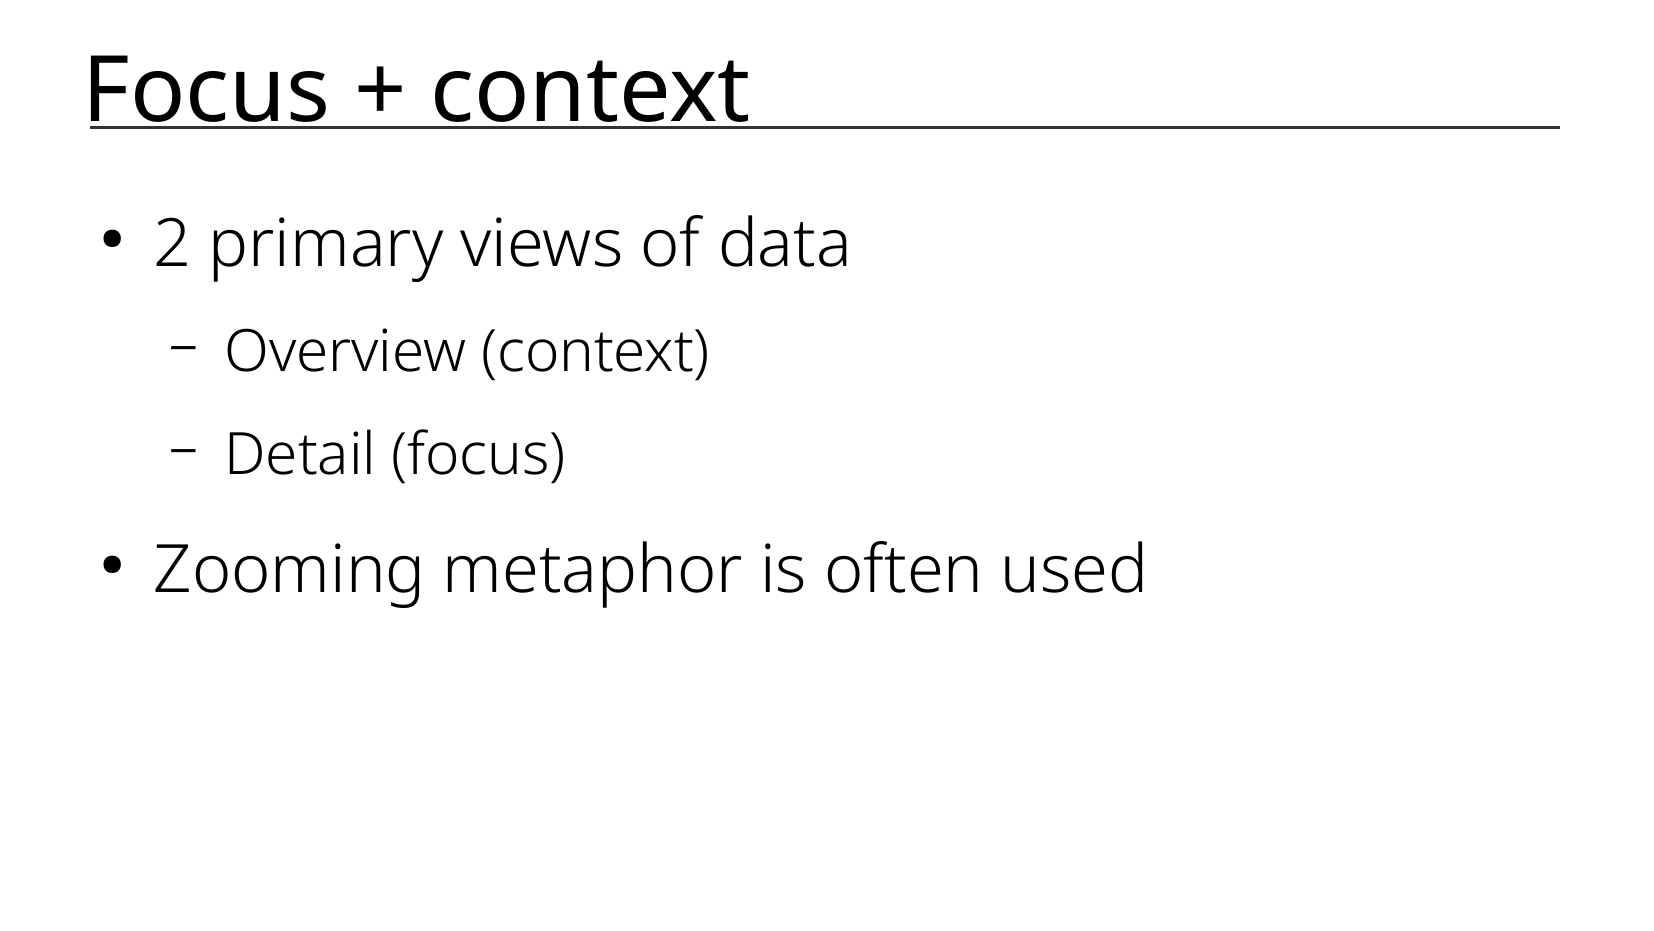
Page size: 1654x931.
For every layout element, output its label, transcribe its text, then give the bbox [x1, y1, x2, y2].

list 2 primary views of data Overview (context) Detail (focus) Zooming metaphor is often used [82, 195, 1571, 811]
title Focus + context [82, 32, 1571, 140]
